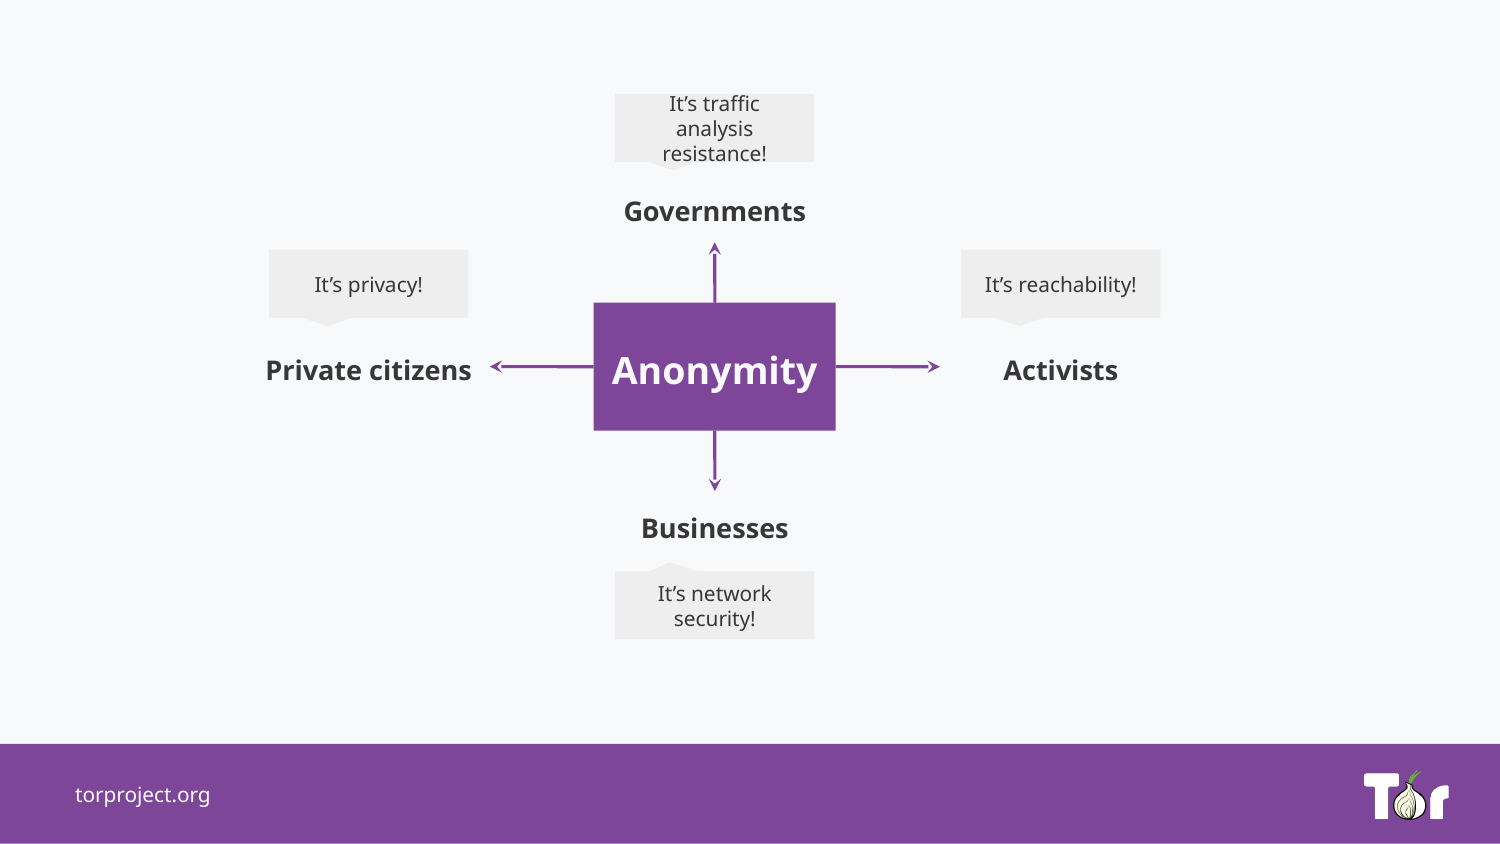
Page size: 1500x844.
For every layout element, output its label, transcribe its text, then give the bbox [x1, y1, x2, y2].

text_box Businesses [593, 491, 836, 559]
text_box Private citizens [247, 332, 490, 401]
picture [1364, 768, 1449, 820]
text_box It’s traffic analysis resistance! [615, 93, 815, 171]
text_box Anonymity [593, 302, 836, 431]
text_box It’s network security! [615, 562, 815, 640]
text_box It’s privacy! [269, 249, 469, 327]
text_box Activists [939, 332, 1182, 401]
text_box It’s reachability! [961, 249, 1161, 327]
text_box Governments [593, 174, 836, 243]
